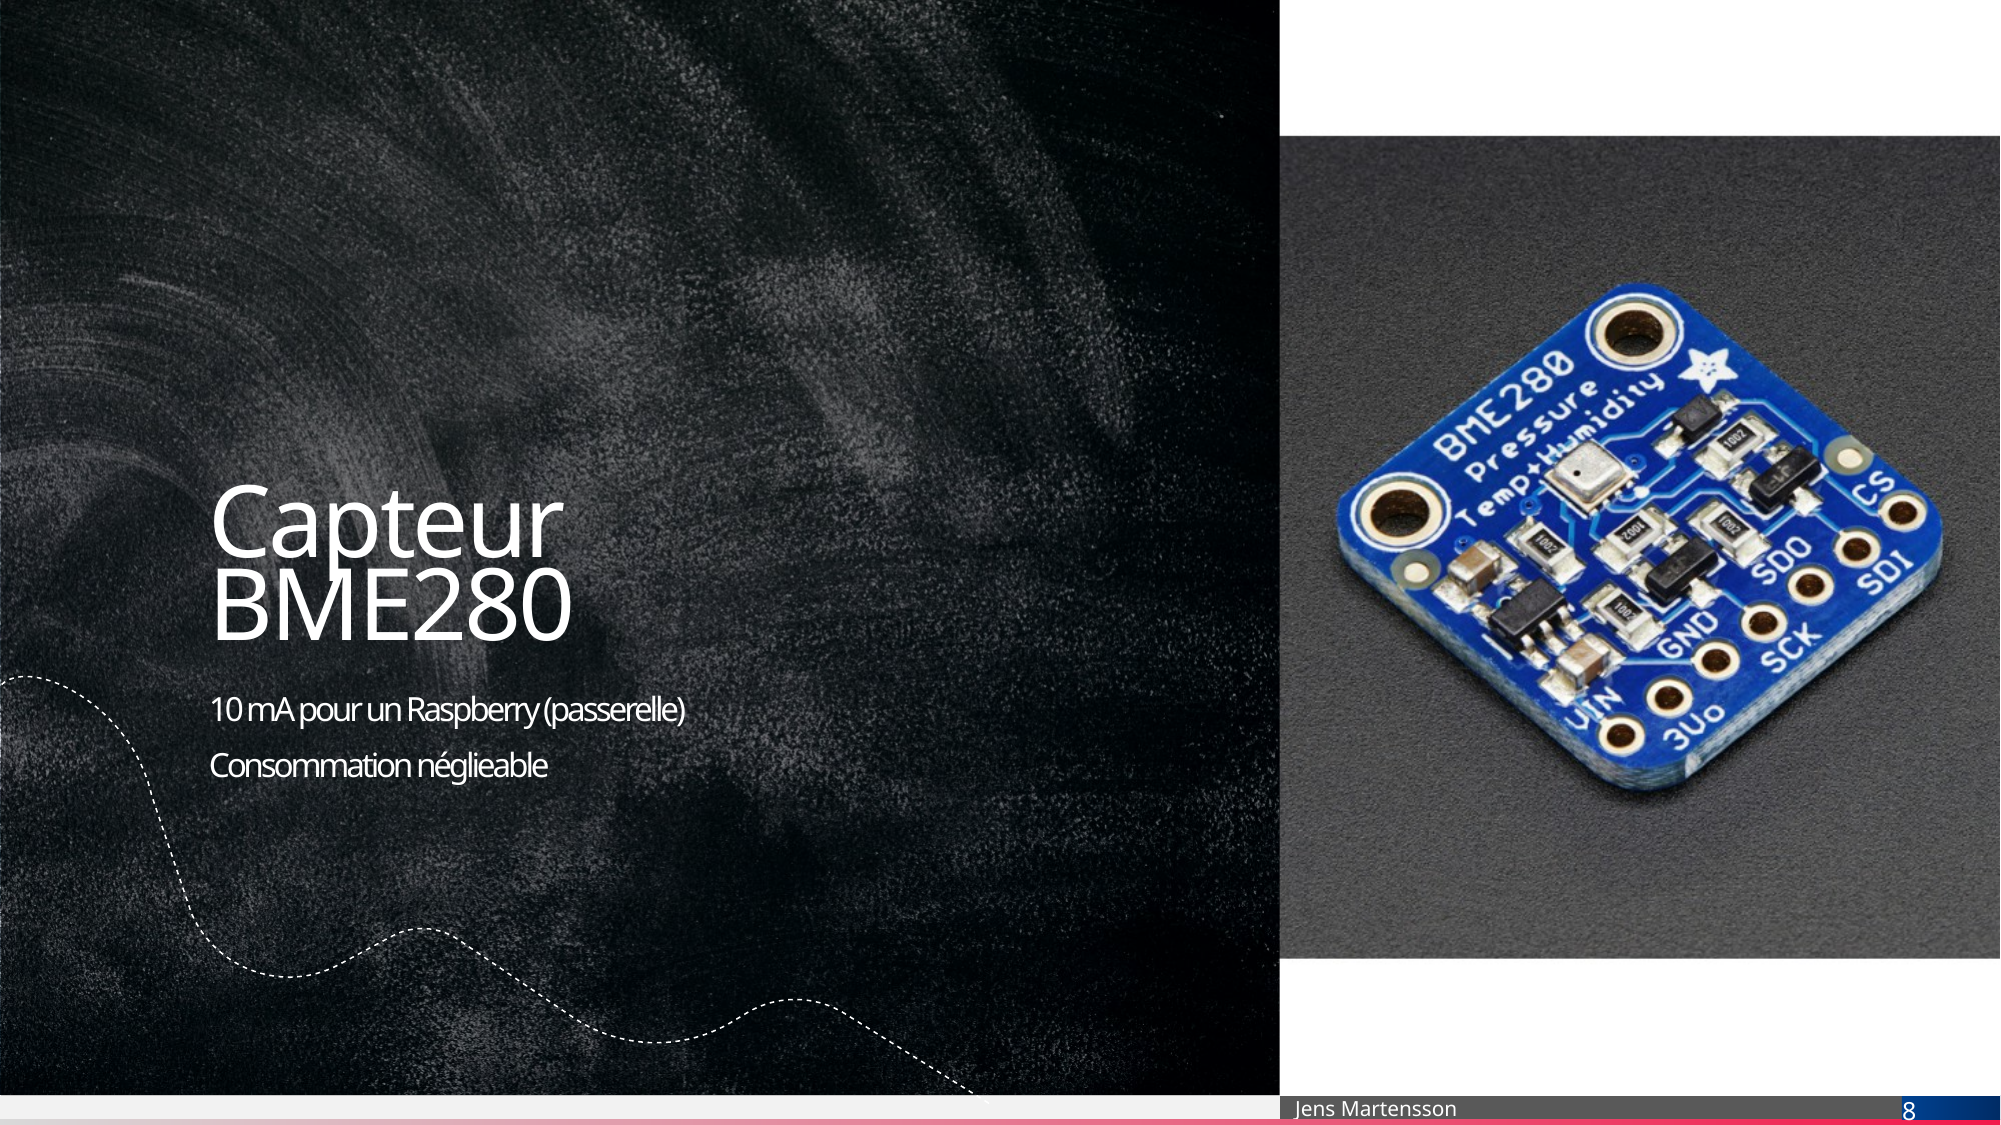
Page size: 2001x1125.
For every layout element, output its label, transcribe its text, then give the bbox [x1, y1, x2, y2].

text_box <numéro> [1901, 1096, 2000, 1120]
picture [0, 0, 2000, 1096]
subtitle 10 mA pour un Raspberry (passerelle) Consommation néglieable [208, 692, 826, 811]
title Capteur BME280 [208, 407, 826, 661]
